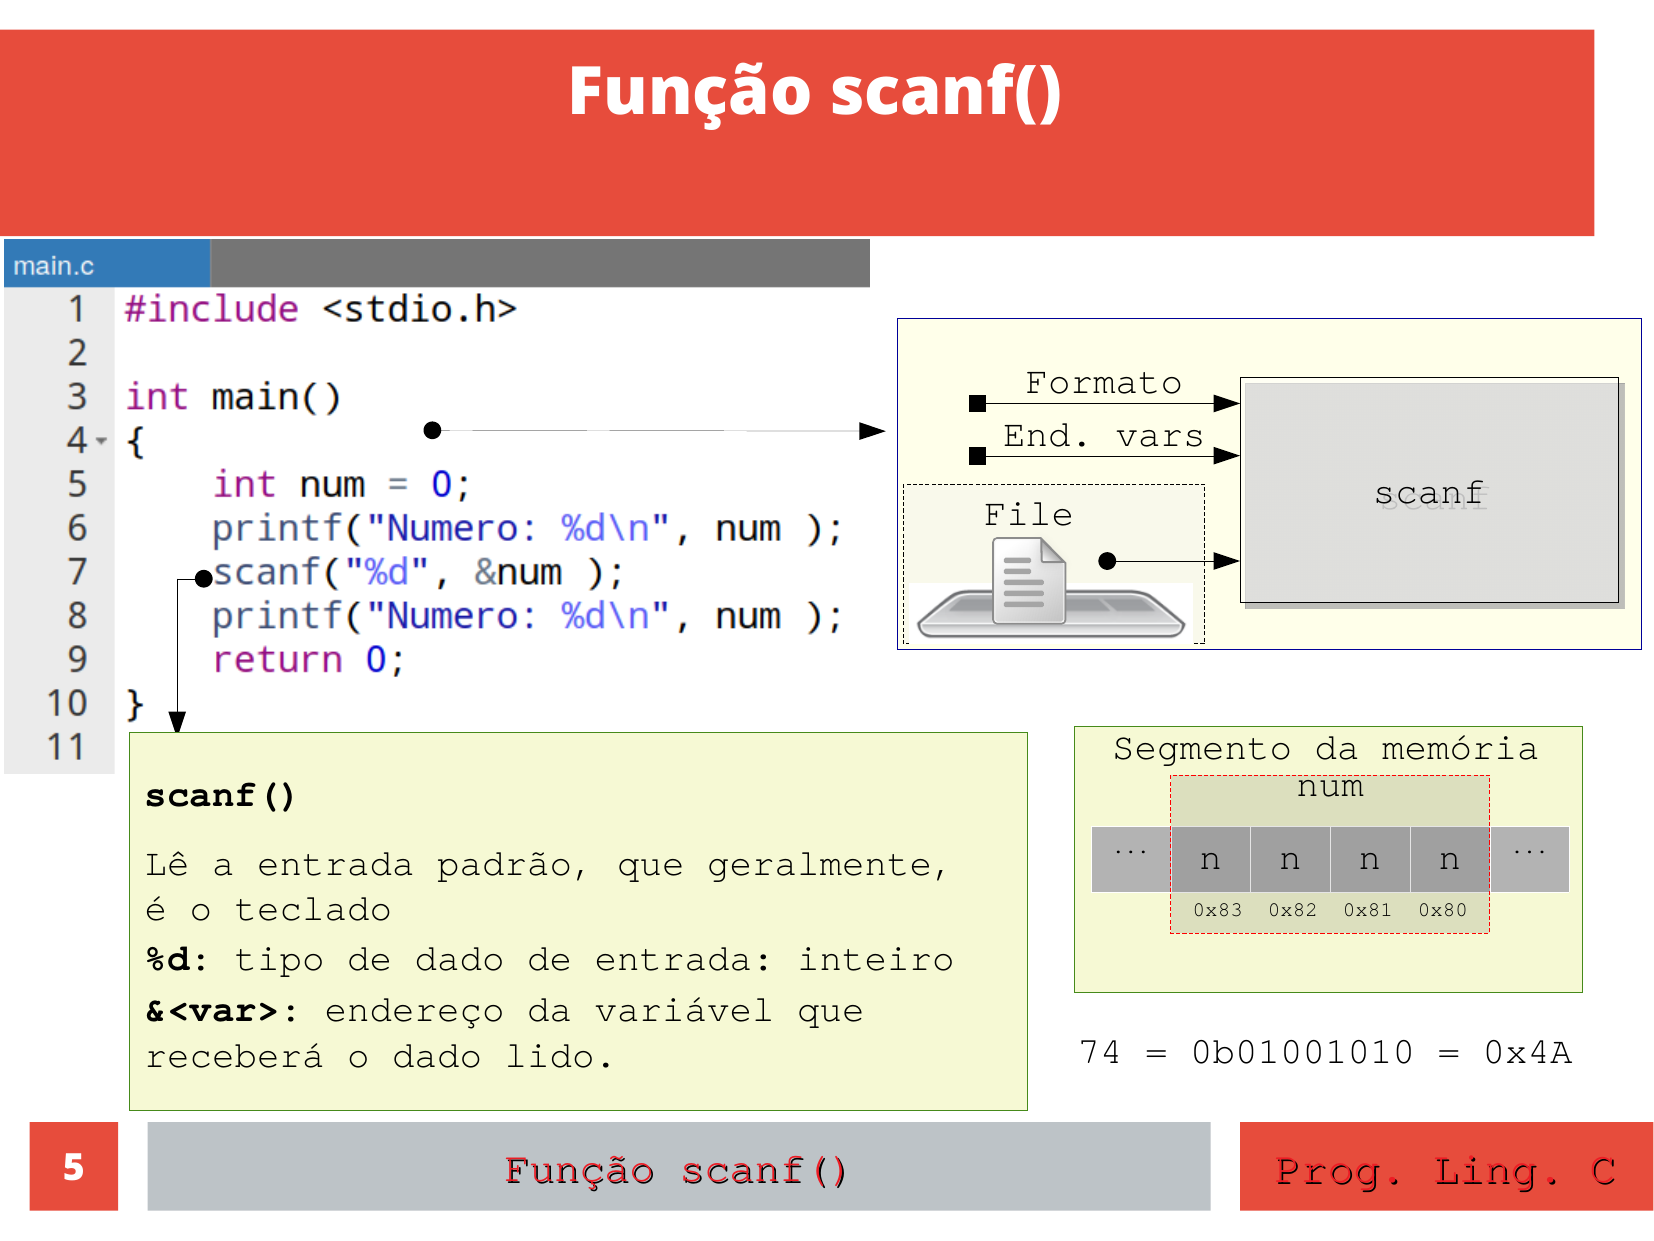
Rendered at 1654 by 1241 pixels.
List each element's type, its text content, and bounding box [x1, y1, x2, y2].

picture [909, 525, 1193, 644]
table_header ... [1491, 827, 1569, 892]
text_box scanf [1240, 377, 1619, 603]
text_box [897, 318, 1642, 650]
text_box Prog. Ling. C [1233, 1133, 1654, 1202]
text_box 74 = 0b01001010 = 0x4A [1062, 1020, 1595, 1081]
text_box scanf() Lê a entrada padrão, que geralmente, é o teclado %d: tipo de dado de entrada: inteiro &<var>: endereço da variável que receberá o dado lido. [129, 732, 1028, 1111]
picture [4, 239, 870, 774]
title Função scanf() [283, 42, 1347, 225]
table_header ... [1092, 827, 1170, 892]
text_box Segmento da memória [1074, 726, 1583, 993]
text_box num 0x83 0x82 0x81 0x80 [1170, 775, 1490, 934]
text_box Função scanf() [197, 1133, 1162, 1199]
